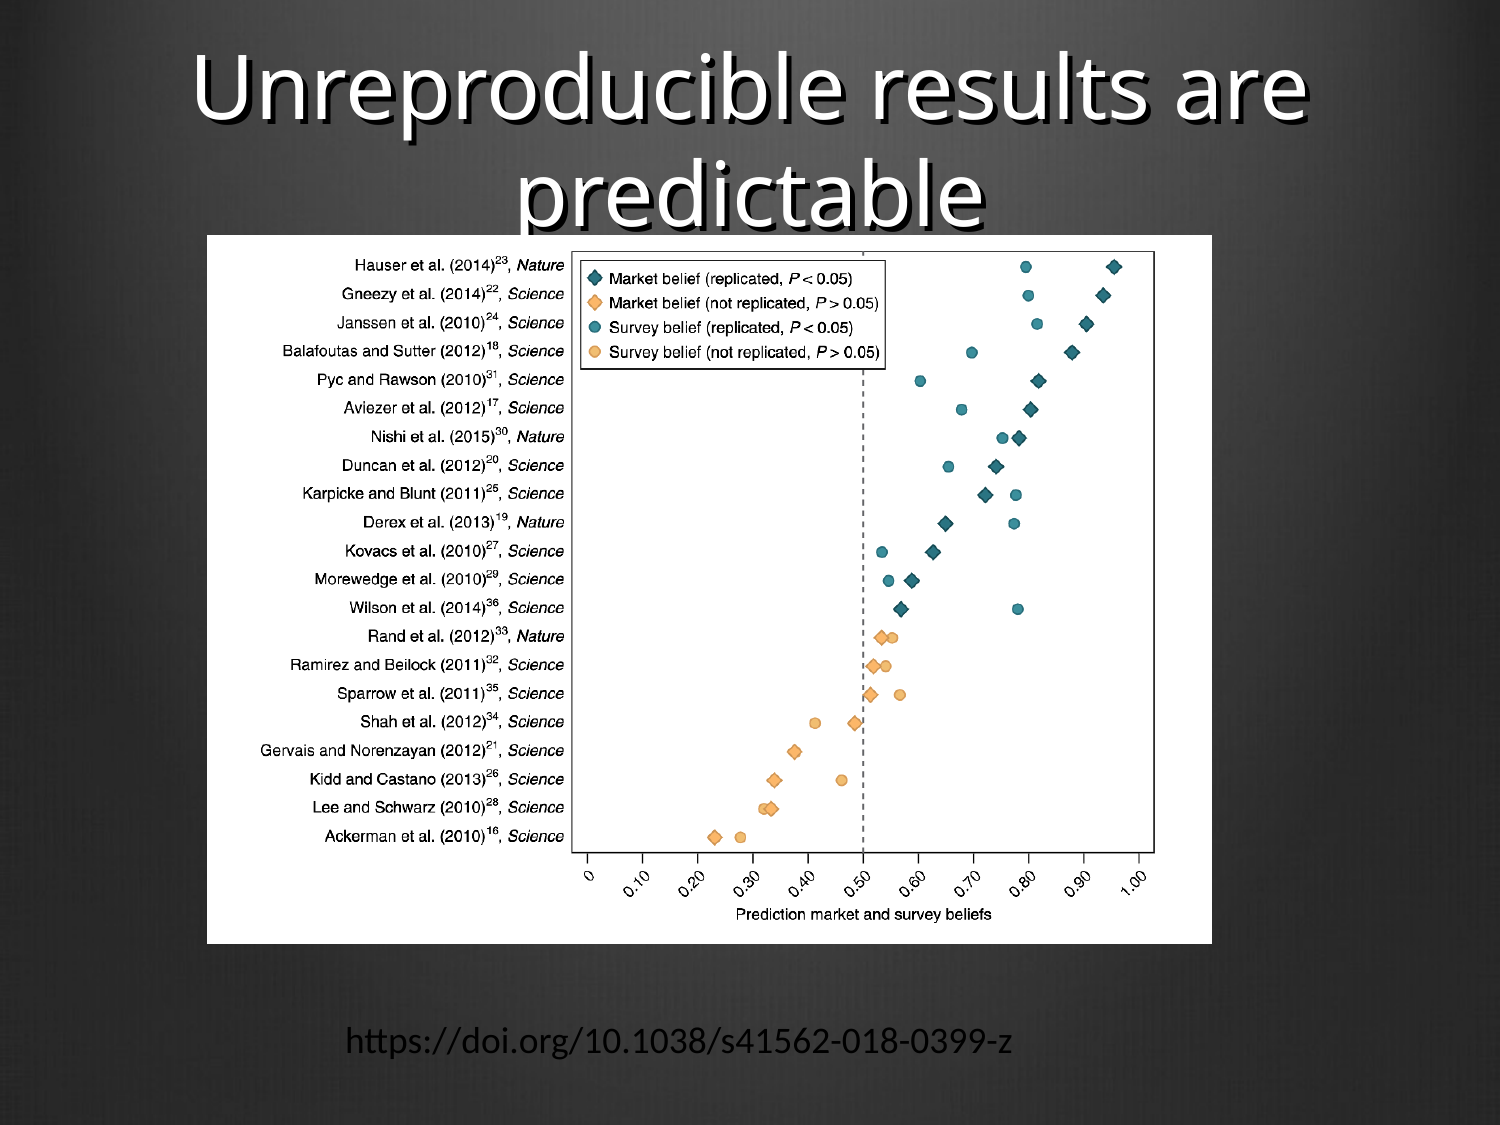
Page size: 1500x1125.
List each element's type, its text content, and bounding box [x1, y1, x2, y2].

text_box https://doi.org/10.1038/s41562-018-0399-z [330, 1008, 1028, 1068]
picture [207, 235, 1212, 944]
title Unreproducible results are predictable [0, 19, 1500, 255]
